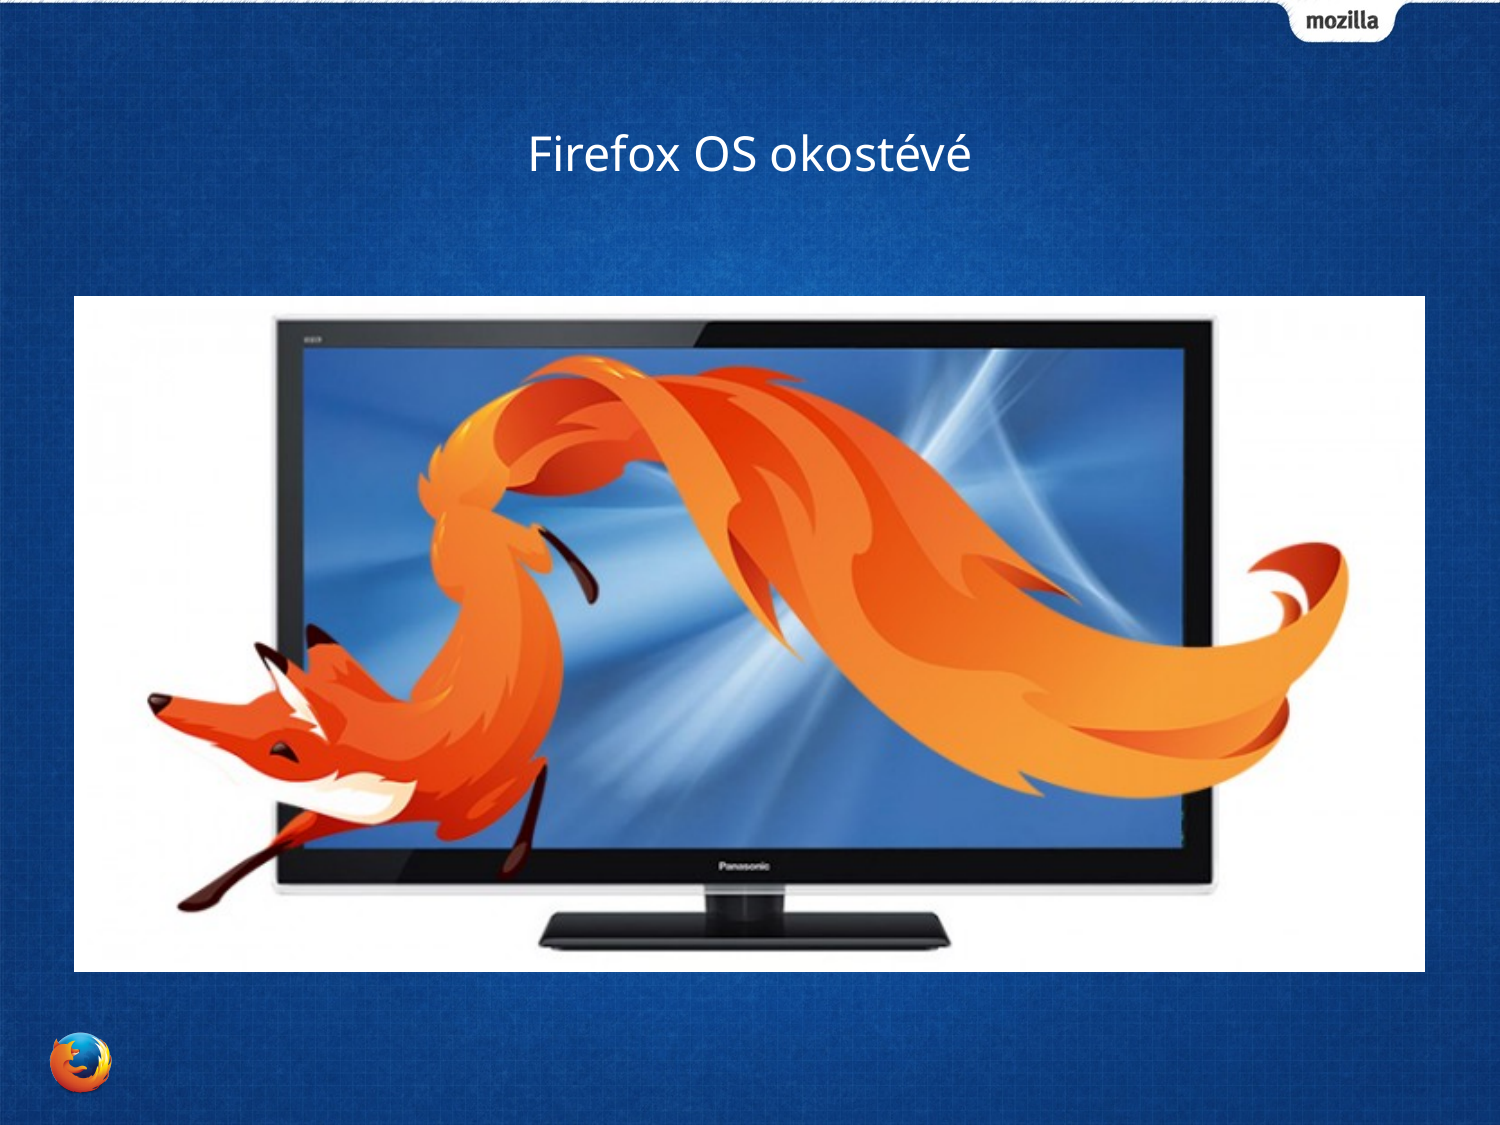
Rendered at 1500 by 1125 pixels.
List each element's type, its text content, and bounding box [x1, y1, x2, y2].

picture [0, 0, 1500, 1125]
title Firefox OS okostévé [75, 45, 1425, 233]
